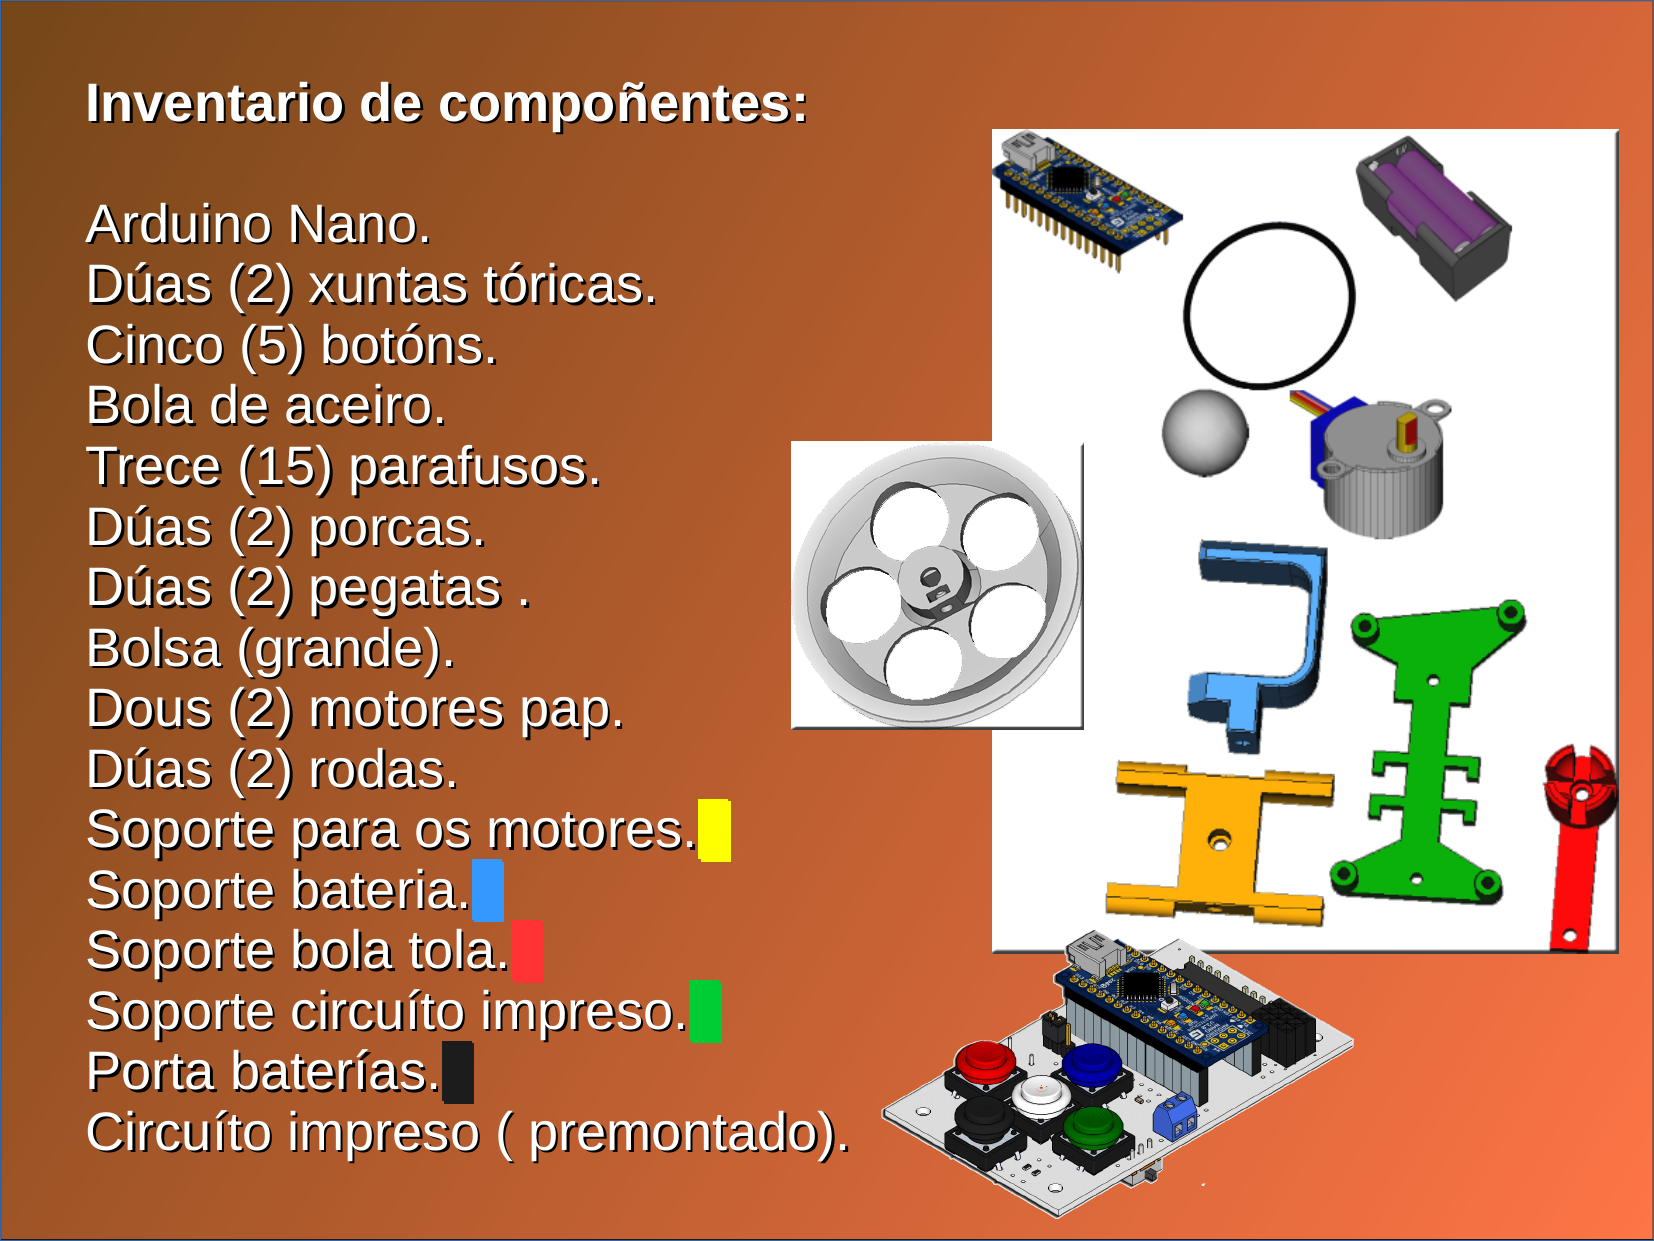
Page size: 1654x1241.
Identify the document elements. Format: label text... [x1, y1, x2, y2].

text_box Inventario de compoñentes: Arduino Nano. Dúas (2) xuntas tóricas. Cinco (5) botóns. Bola de aceiro. Trece (15) parafusos. Dúas (2) porcas. Dúas (2) pegatas . Bolsa (grande). Dous (2) motores pap. Dúas (2) rodas. Soporte para os motores. Soporte bateria. Soporte bola tola. Soporte circuíto impreso. Porta baterías. Circuíto impreso ( premontado). [70, 64, 1087, 1170]
text_box [0, 0, 1654, 1241]
picture [791, 129, 1619, 1221]
